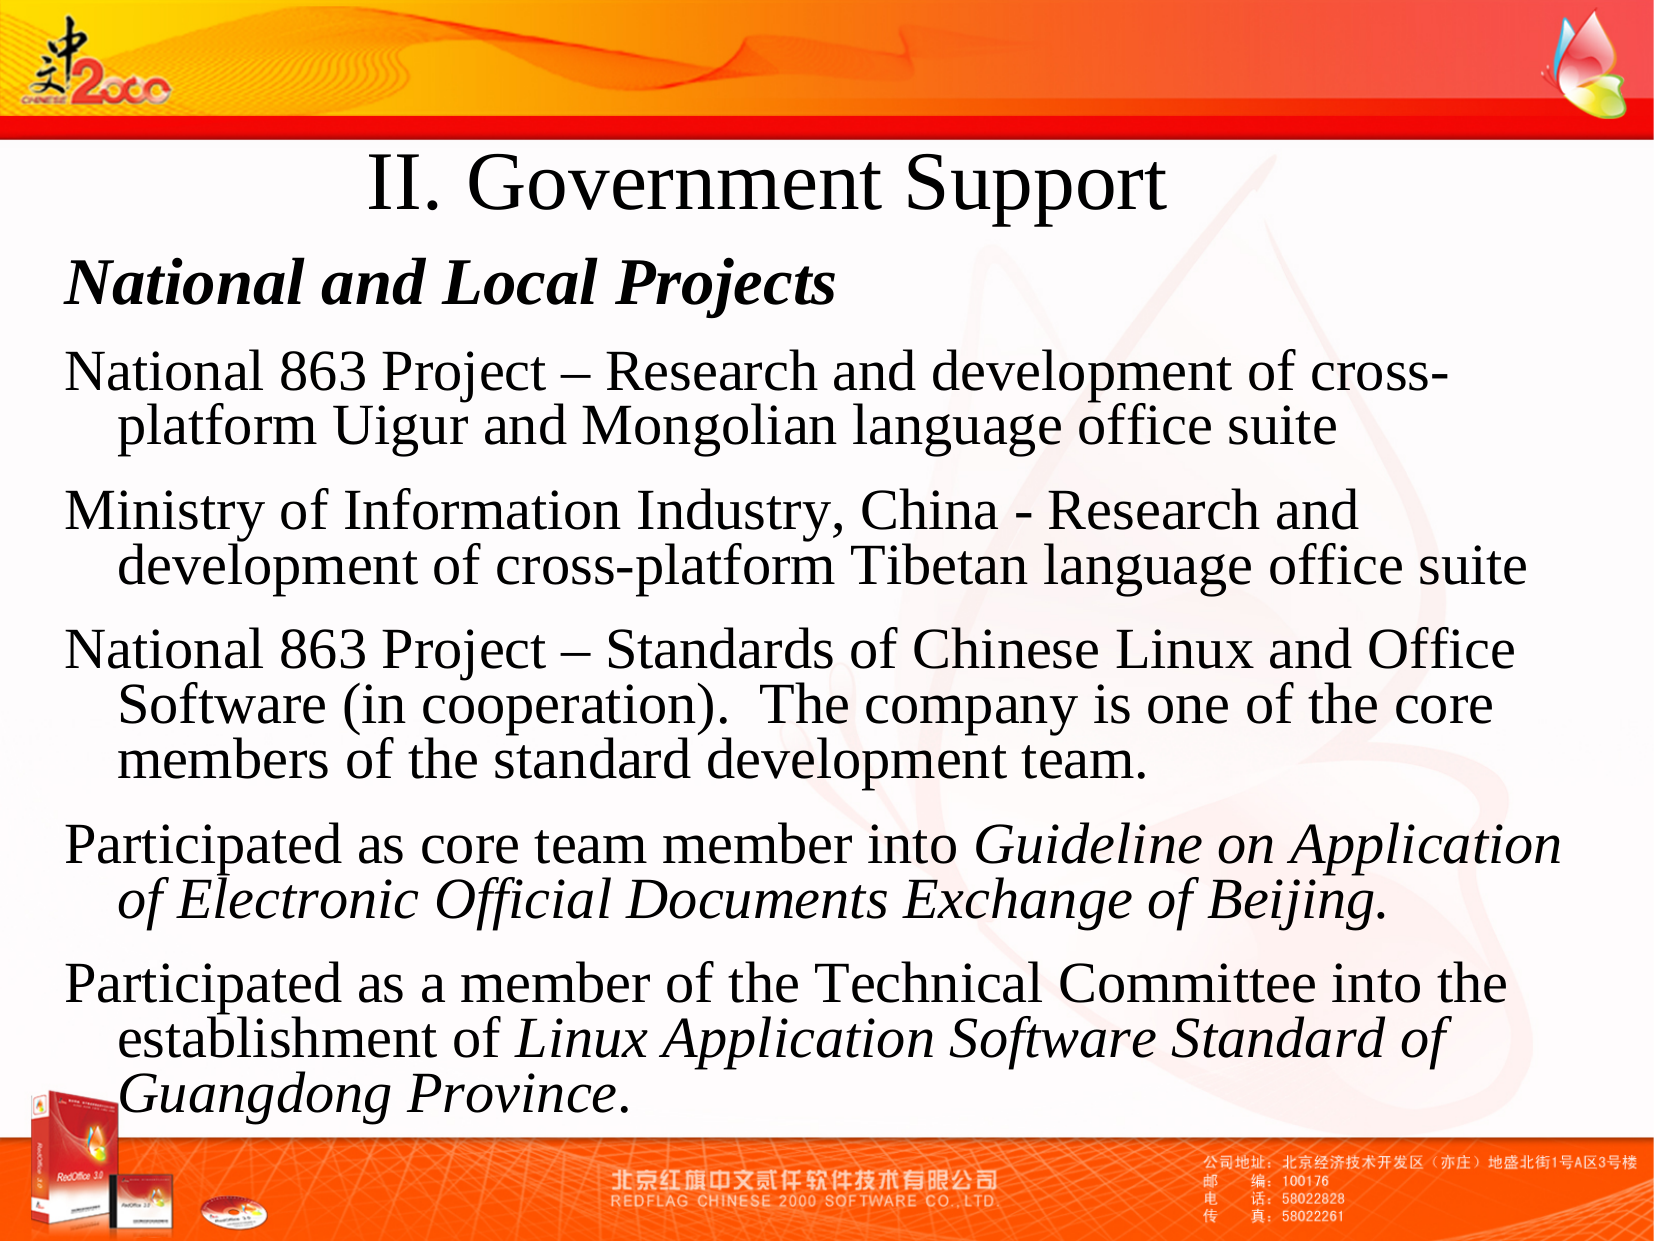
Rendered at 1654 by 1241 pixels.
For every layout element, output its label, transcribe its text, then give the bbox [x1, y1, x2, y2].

title II. Government Support [0, 135, 1518, 232]
list National and Local Projects National 863 Project – Research and development of cross-platform Uigur and Mongolian language office suite Ministry of Information Industry, China - Research and development of cross-platform Tibetan language office suite National 863 Project – Standards of Chinese Linux and Office Software (in cooperation). The company is one of the core members of the standard development team. Participated as core team member into Guideline on Application of Electronic Official Documents Exchange of Beijing. Participated as a member of the Technical Committee into the establishment of Linux Application Software Standard of Guangdong Province. [47, 253, 1619, 1241]
picture [0, 0, 1654, 1241]
